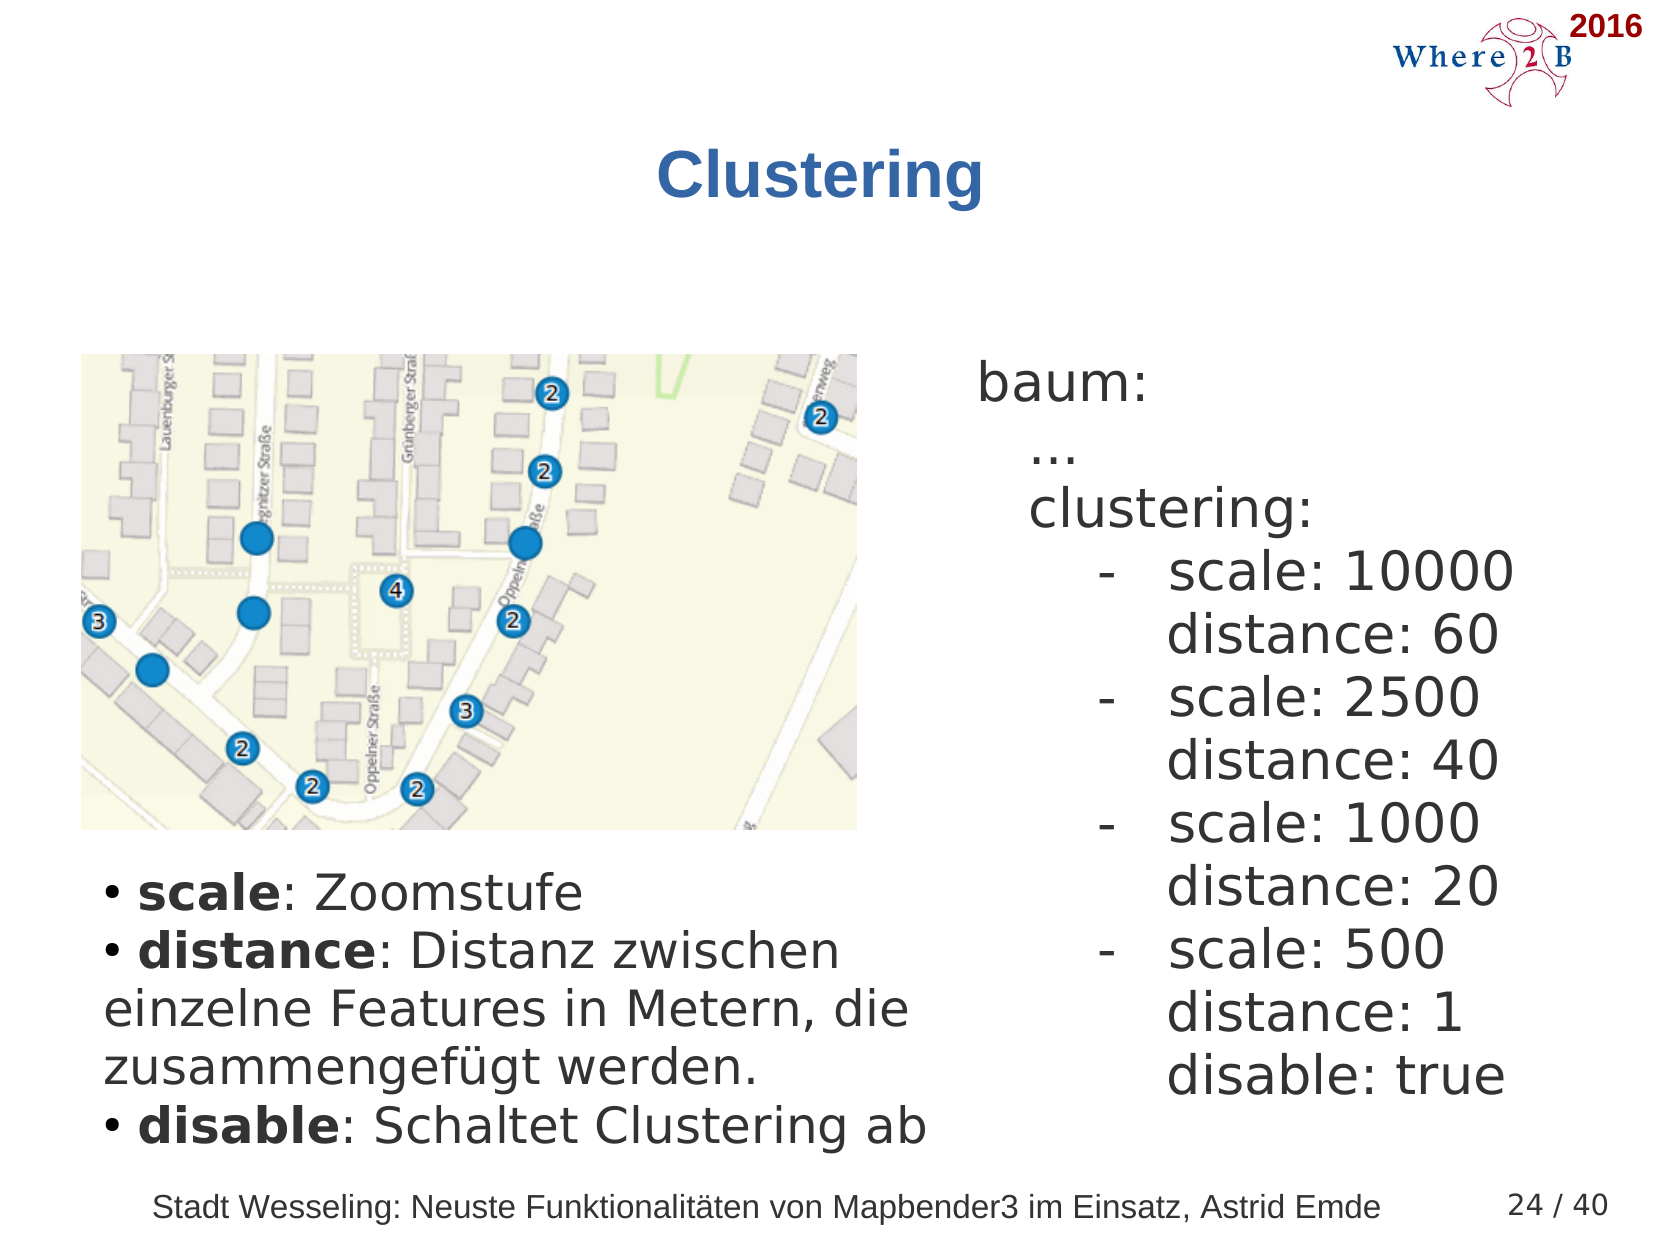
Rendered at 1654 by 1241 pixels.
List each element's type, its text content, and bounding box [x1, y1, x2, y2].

picture [81, 354, 857, 830]
picture [1393, 18, 1571, 107]
text_box baum: ... clustering: - scale: 10000 distance: 60 - scale: 2500 distance: 40 - scale: 1000 distance: 20 - scale: 500 distance: 1 disable: true [944, 343, 1565, 1115]
text_box scale: Zoomstufe distance: Distanz zwischen einzelne Features in Metern, die zusammengefügt werden. disable: Schaltet Clustering ab [88, 856, 1004, 1163]
title Clustering [76, 100, 1565, 249]
